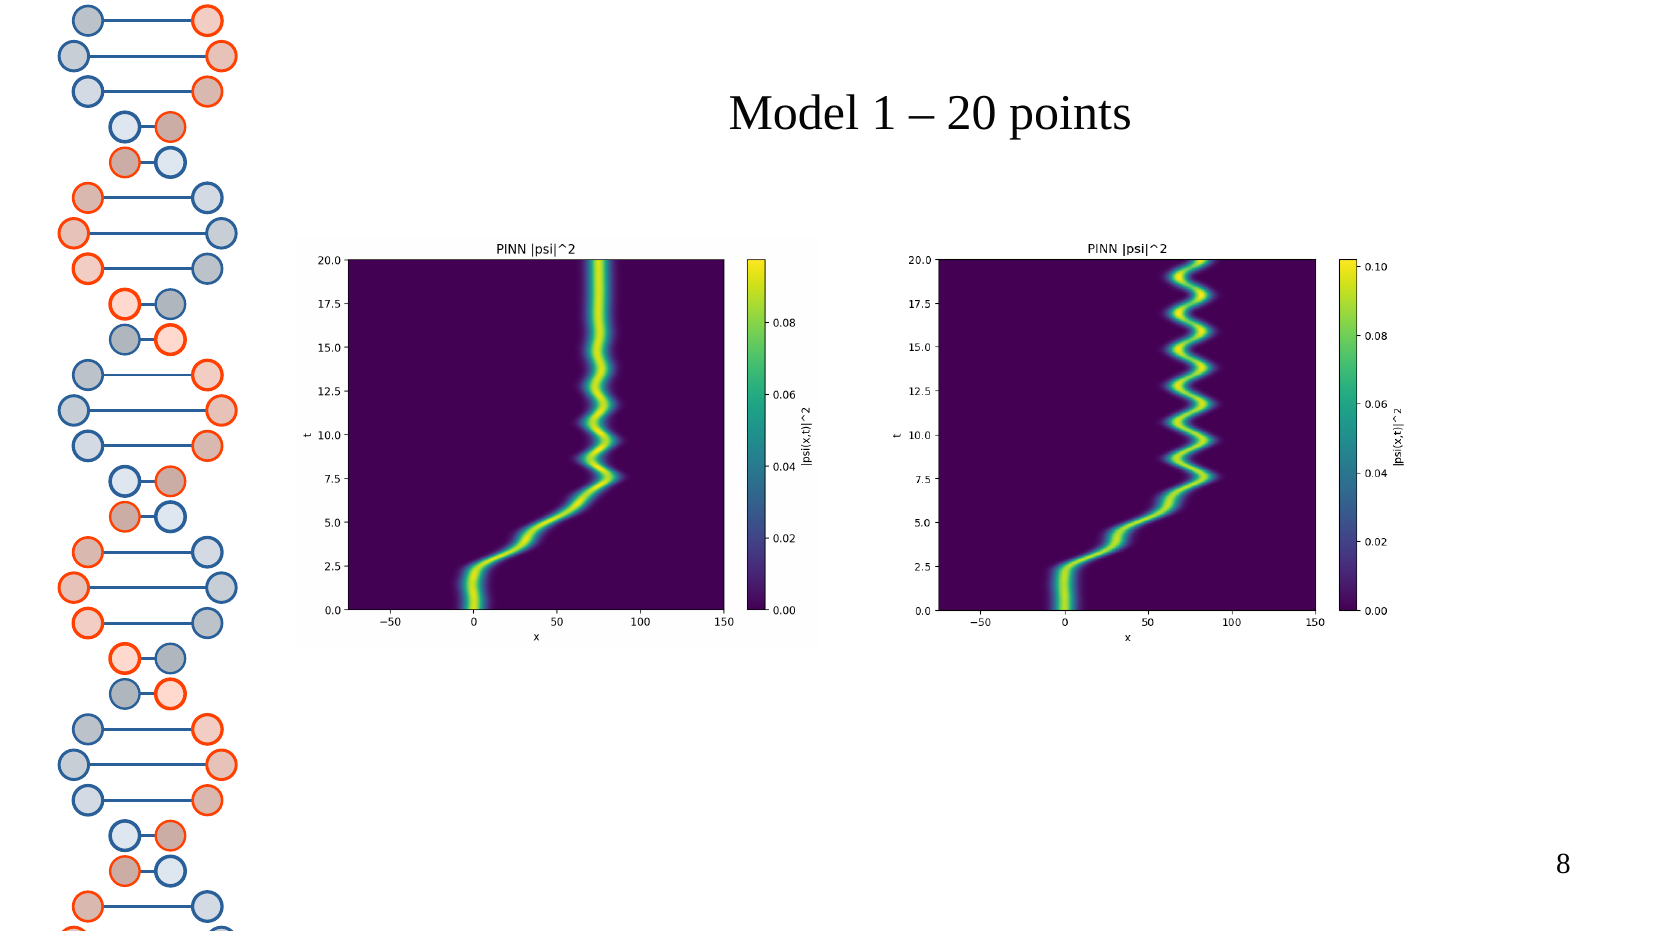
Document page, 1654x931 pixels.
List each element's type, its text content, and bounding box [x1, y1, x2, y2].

picture [295, 236, 818, 650]
title Model 1 – 20 points [265, 35, 1595, 189]
picture [885, 236, 1410, 650]
